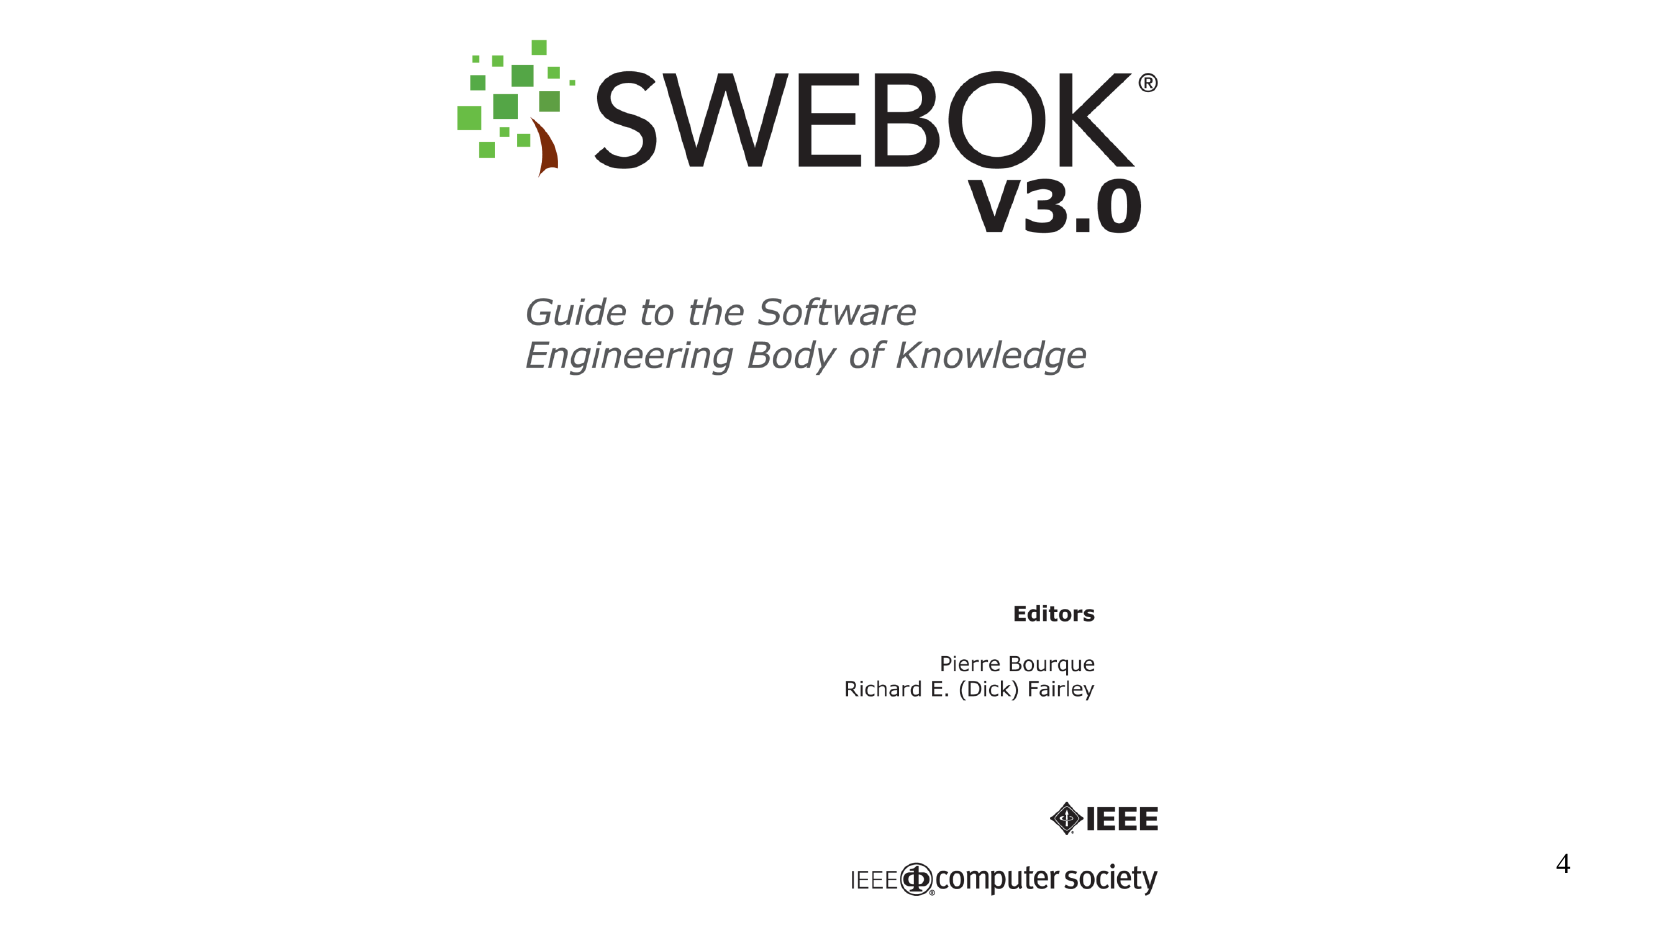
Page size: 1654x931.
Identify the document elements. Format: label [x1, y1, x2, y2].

picture [454, 28, 1164, 898]
